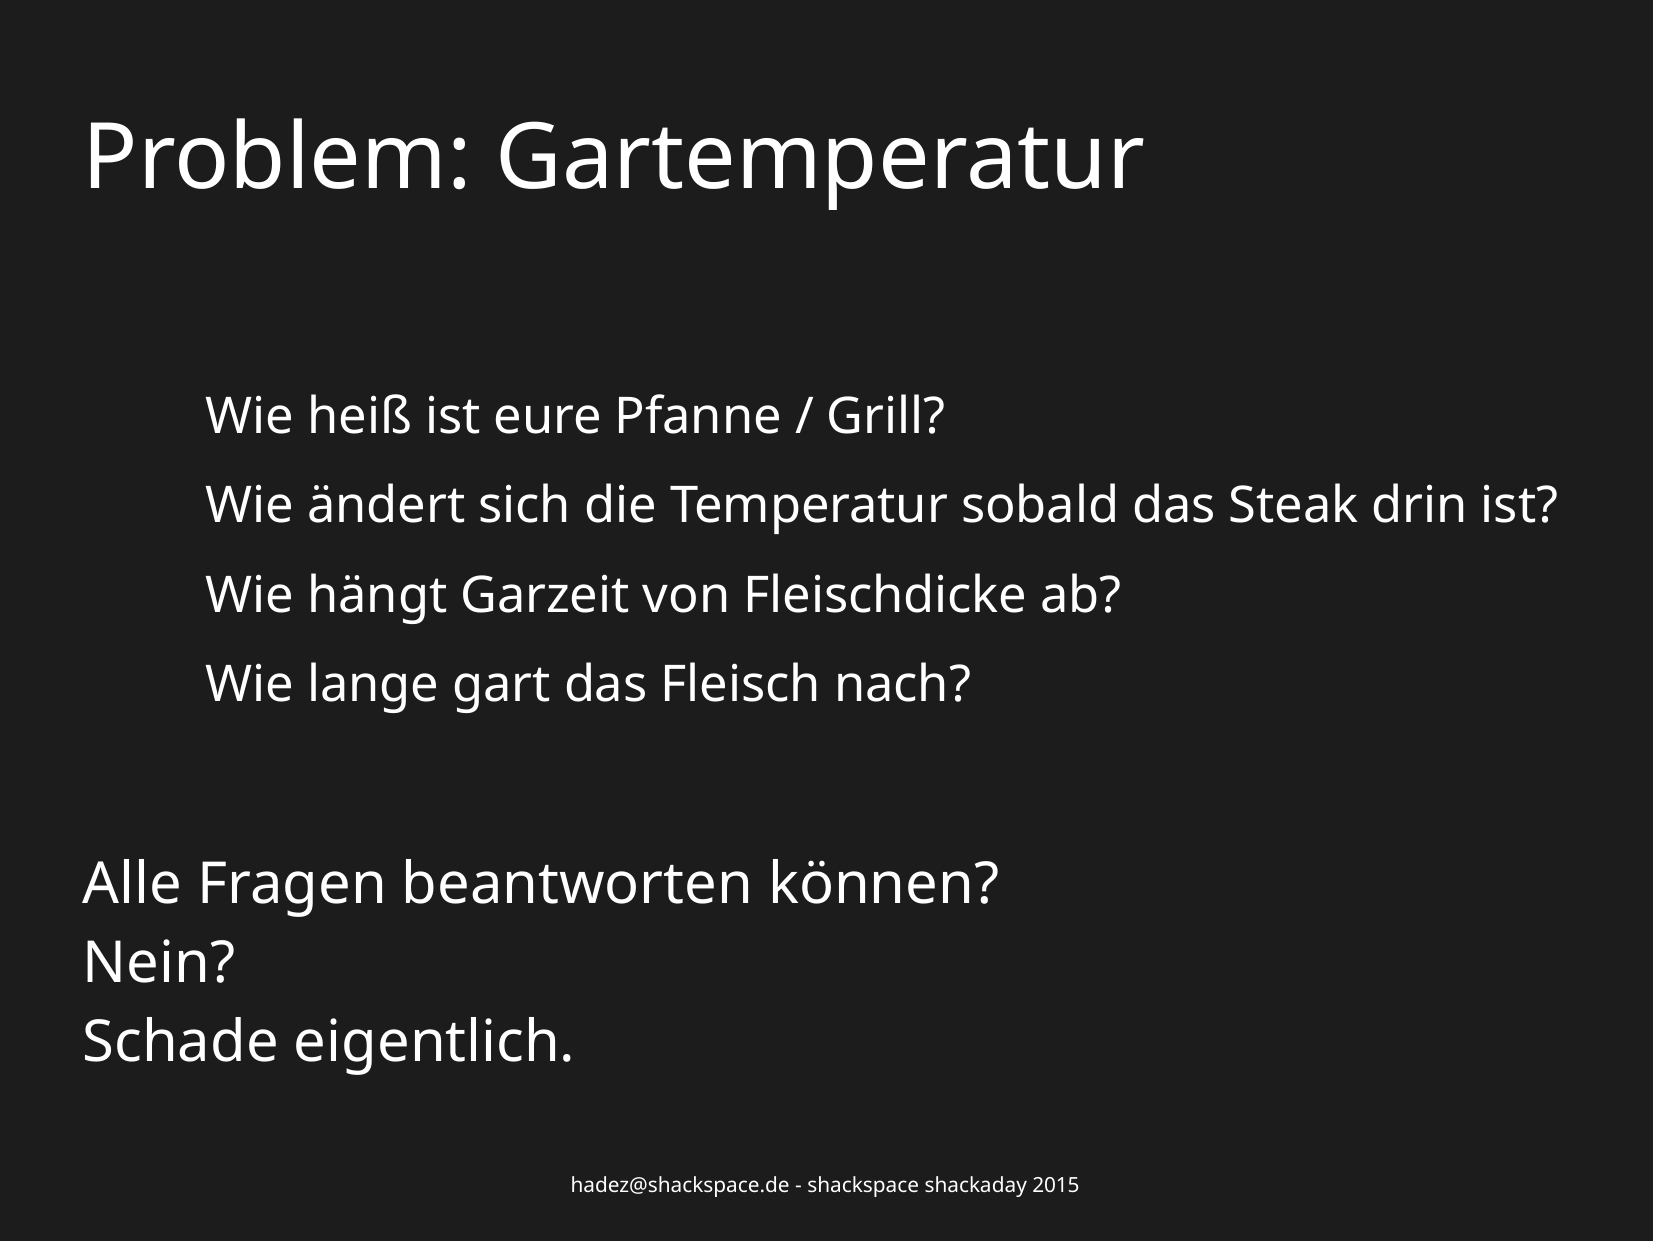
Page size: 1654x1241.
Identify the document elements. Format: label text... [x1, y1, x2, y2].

title Problem: Gartemperatur [82, 49, 1571, 257]
list Wie heiß ist eure Pfanne / Grill? Wie ändert sich die Temperatur sobald das Steak drin ist? Wie hängt Garzeit von Fleischdicke ab? Wie lange gart das Fleisch nach? Alle Fragen beantworten können? Nein? Schade eigentlich. [82, 290, 1571, 1141]
